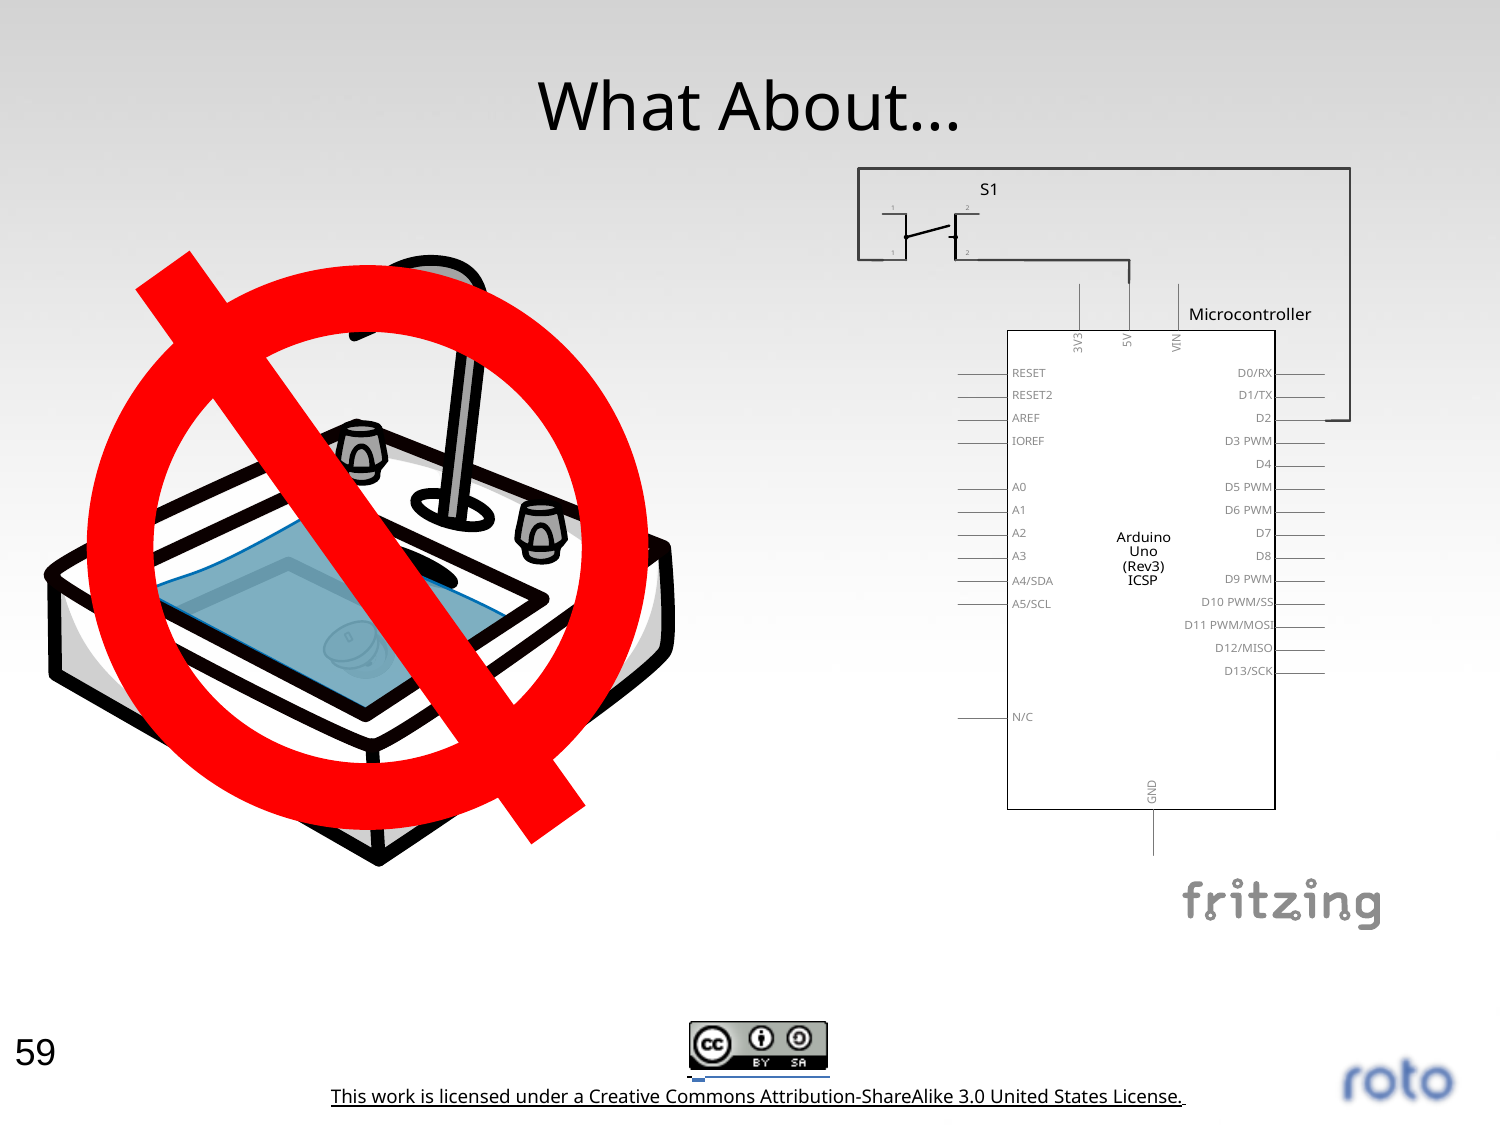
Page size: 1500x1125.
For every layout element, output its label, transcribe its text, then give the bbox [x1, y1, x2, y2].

title What About... [112, 49, 1388, 238]
picture [0, 0, 1500, 1125]
